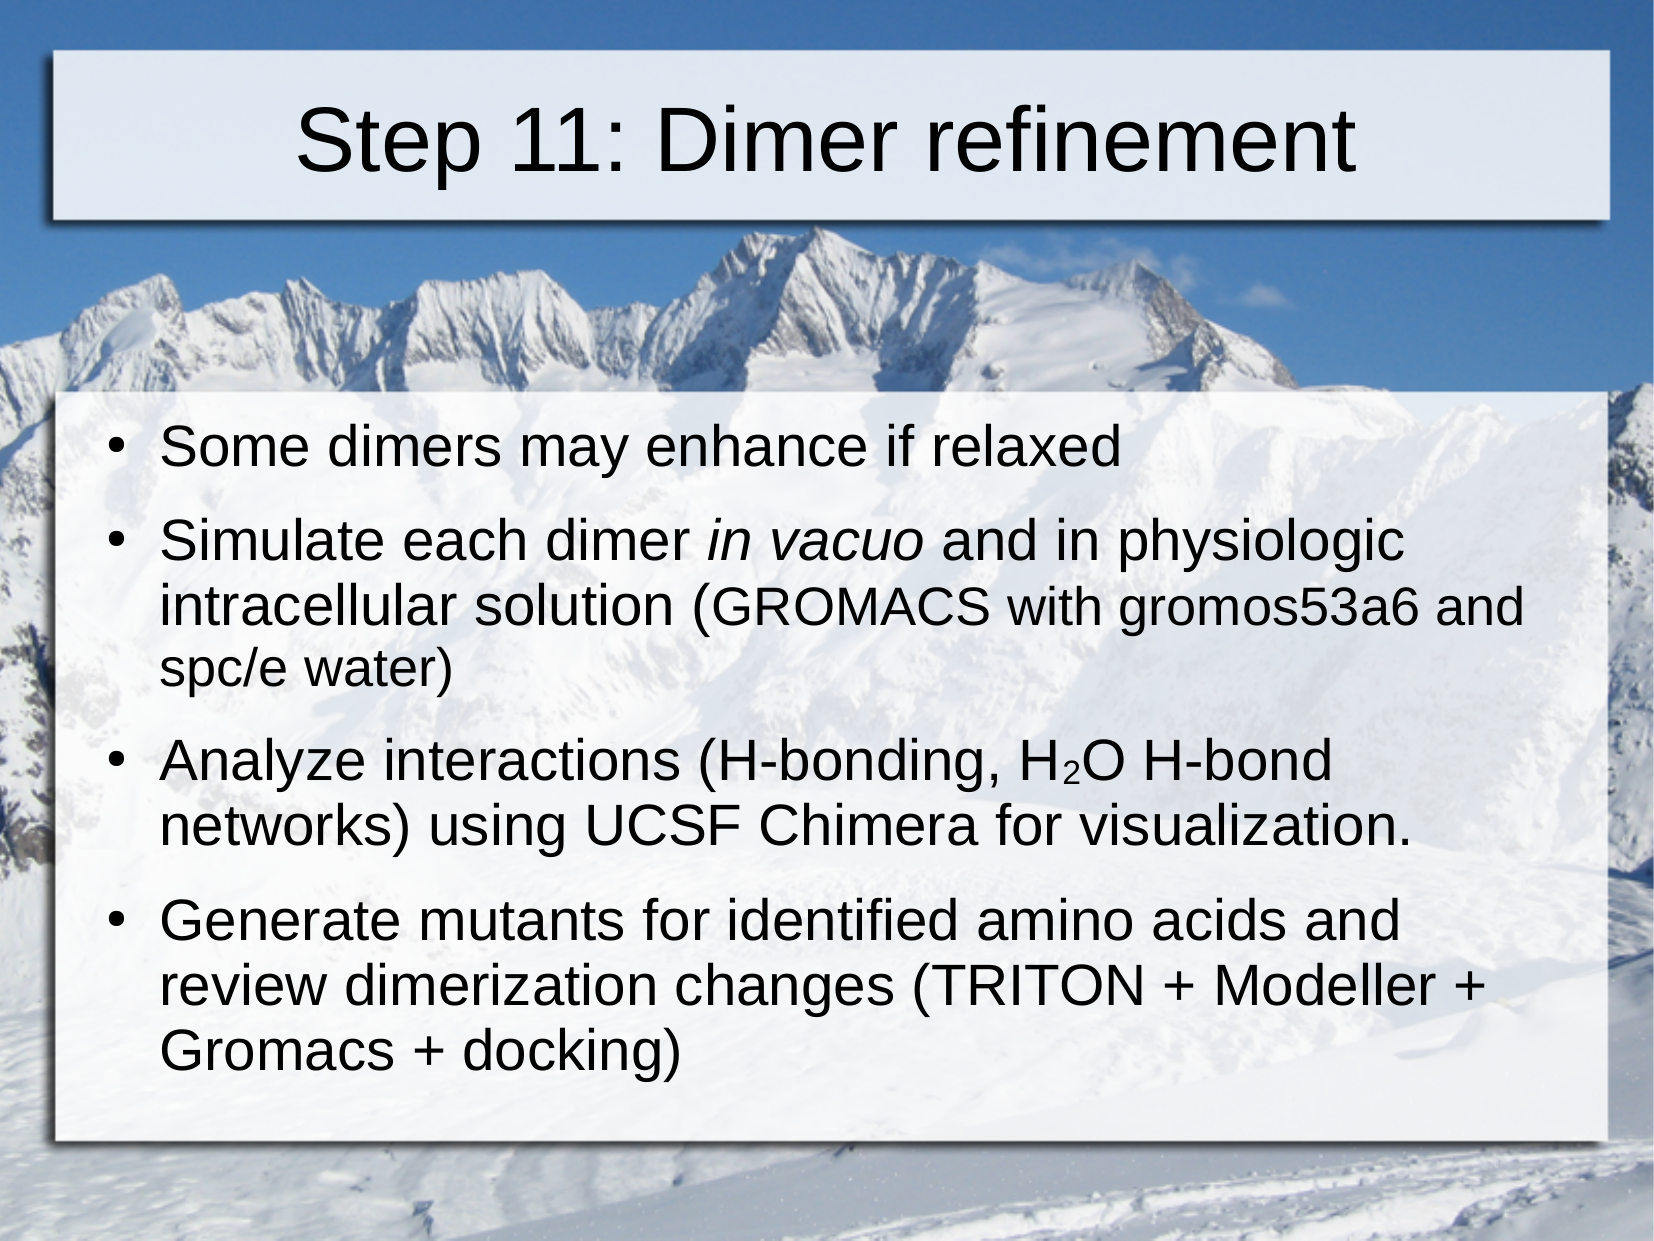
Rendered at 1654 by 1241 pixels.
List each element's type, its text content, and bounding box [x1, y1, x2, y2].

picture [0, 0, 1654, 1241]
title Step 11: Dimer refinement [59, 68, 1595, 212]
list Some dimers may enhance if relaxed Simulate each dimer in vacuo and in physiologic intracellular solution (GROMACS with gromos53a6 and spc/e water) Analyze interactions (H-bonding, H2O H-bond networks) using UCSF Chimera for visualization. Generate mutants for identified amino acids and review dimerization changes (TRITON + Modeller + Gromacs + docking) [88, 413, 1571, 1126]
